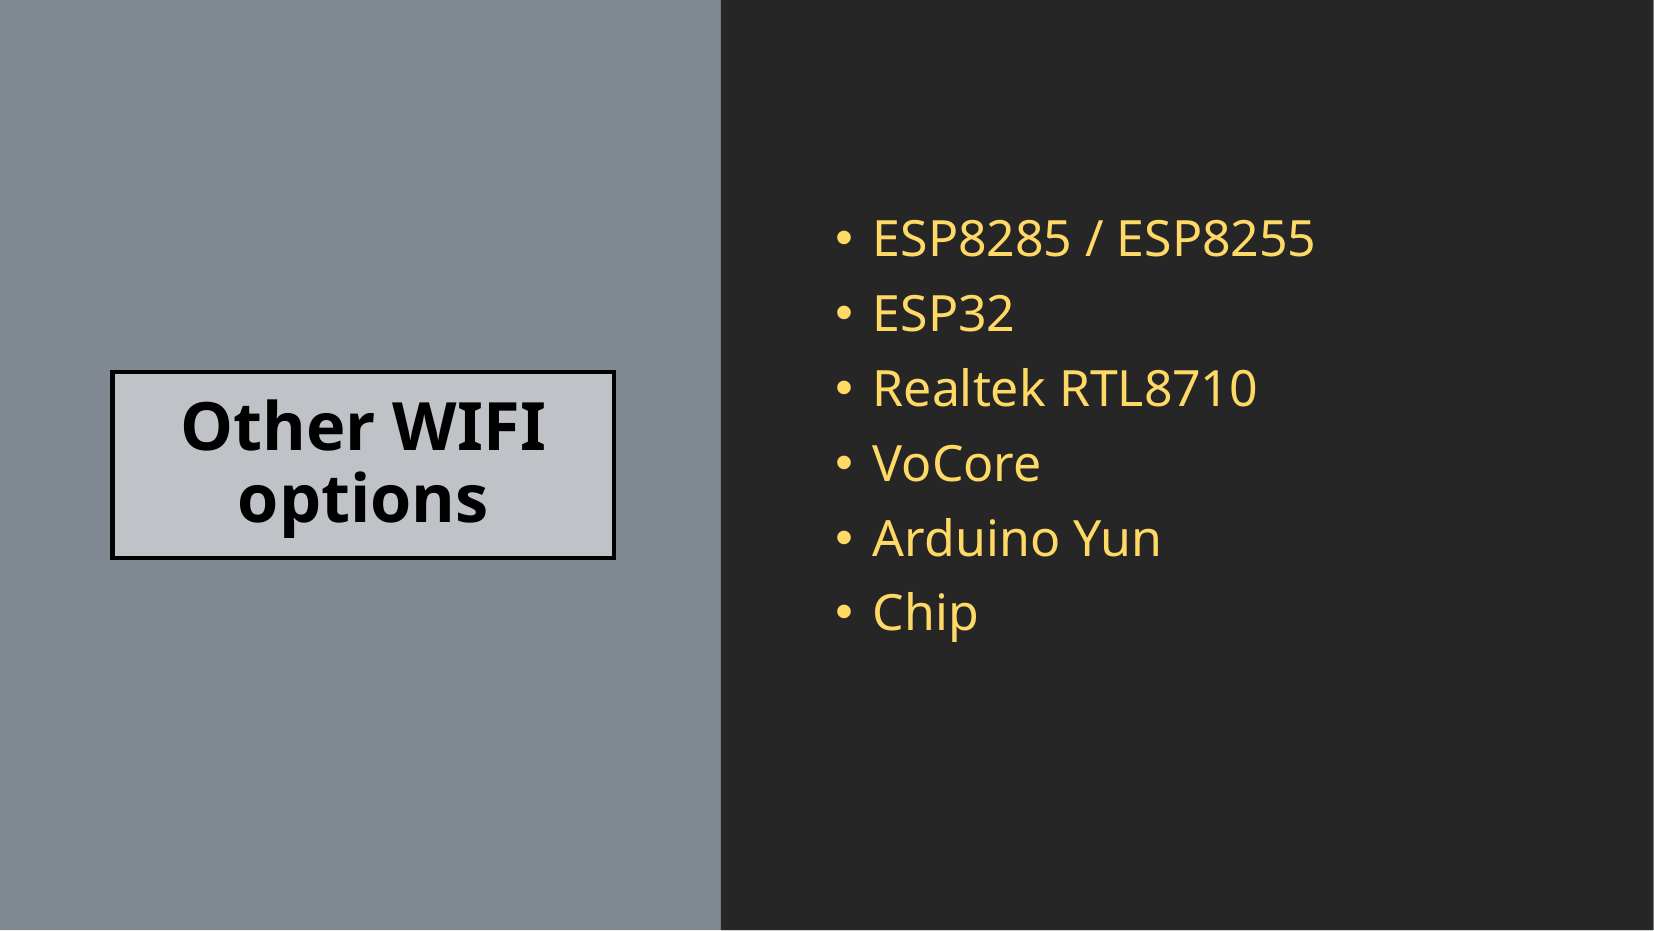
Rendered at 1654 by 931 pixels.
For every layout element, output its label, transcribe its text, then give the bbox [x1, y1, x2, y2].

list ESP8285 / ESP8255 ESP32 Realtek RTL8710 VoCore Arduino Yun Chip [820, 108, 1554, 822]
title Other WIFI options [112, 372, 615, 558]
text_box [720, 0, 1654, 931]
